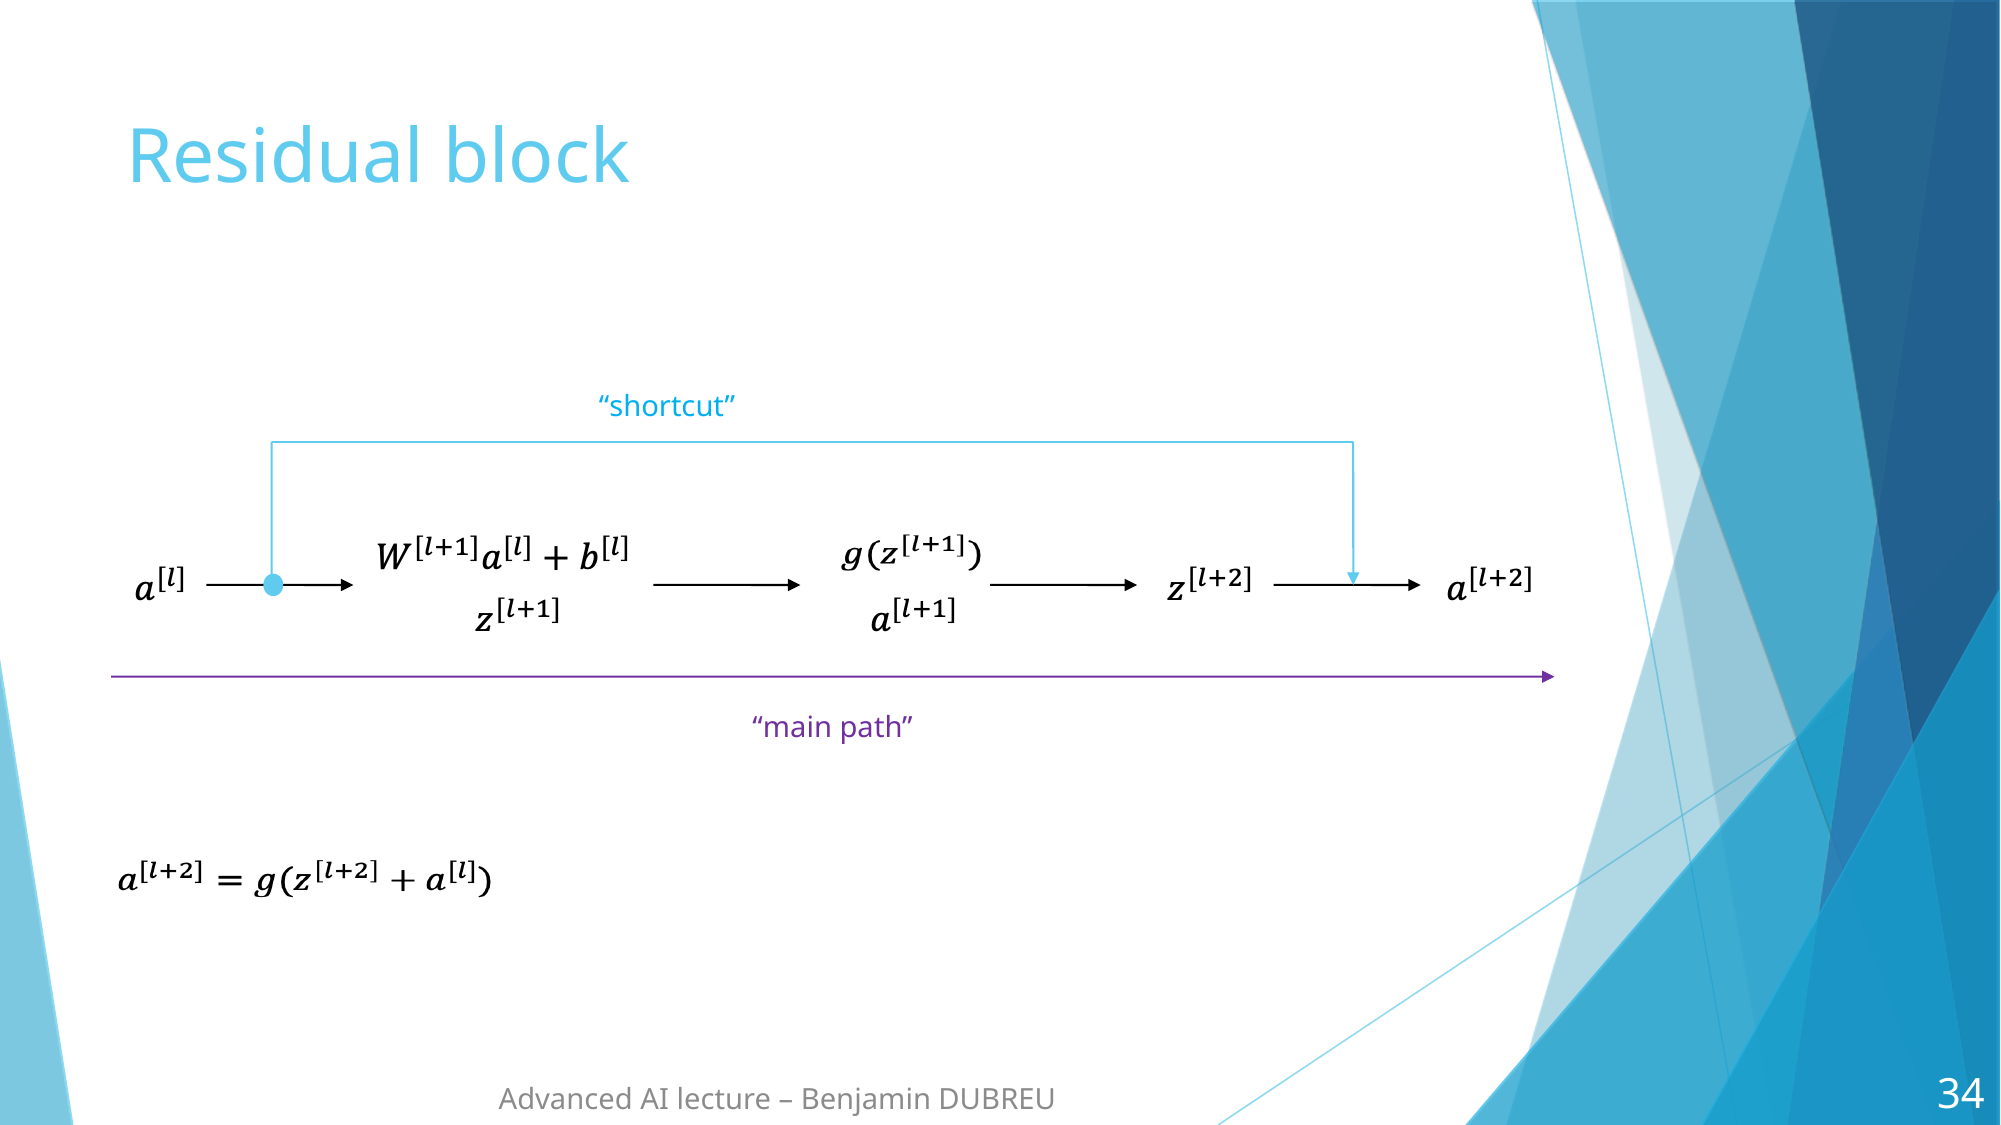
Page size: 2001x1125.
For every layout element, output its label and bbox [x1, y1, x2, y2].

text_box [111, 553, 207, 617]
text_box [93, 849, 516, 913]
text_box [584, 379, 751, 430]
text_box [1423, 553, 1555, 617]
slide_number [1887, 1065, 2000, 1125]
text_box [1144, 553, 1274, 617]
text_box [263, 573, 284, 597]
footer [483, 1067, 1517, 1125]
text_box [737, 700, 928, 751]
text_box [818, 522, 1004, 648]
title [111, 99, 1522, 317]
text_box [353, 522, 654, 648]
